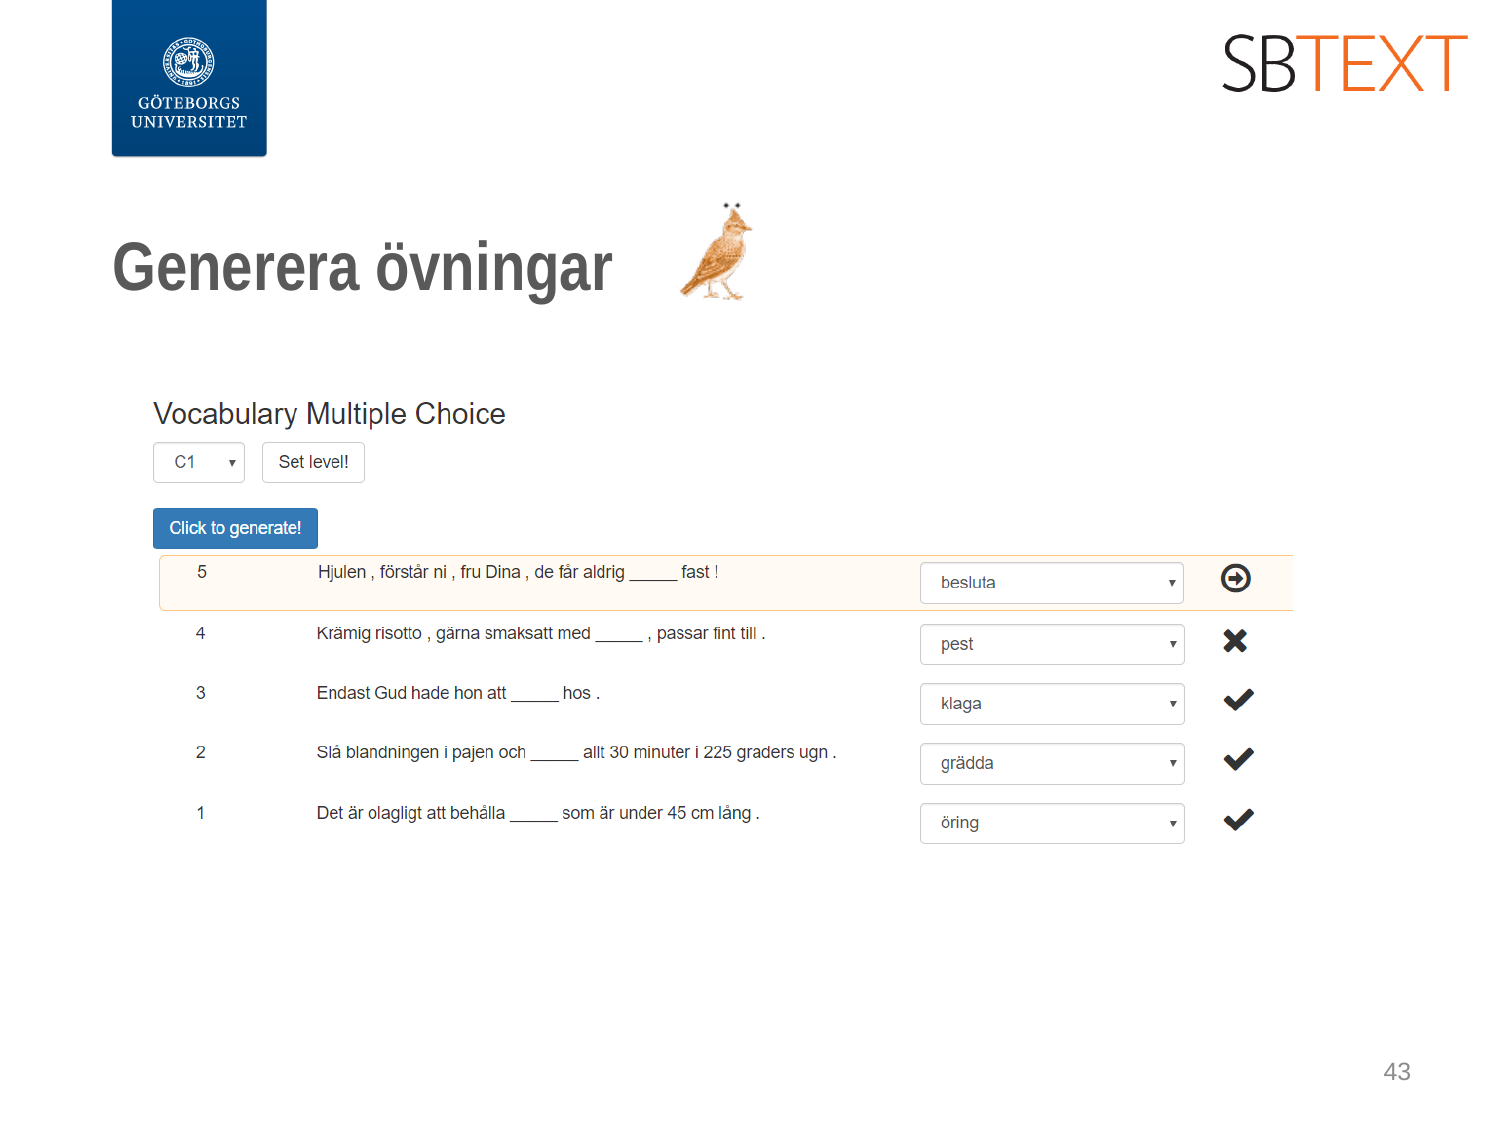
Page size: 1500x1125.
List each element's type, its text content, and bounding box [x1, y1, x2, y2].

picture [679, 199, 755, 301]
picture [141, 390, 1293, 865]
title Generera övningar [112, 231, 1412, 362]
slide_number <number> [1316, 1051, 1412, 1091]
picture [110, 0, 268, 159]
picture [1205, 19, 1476, 110]
